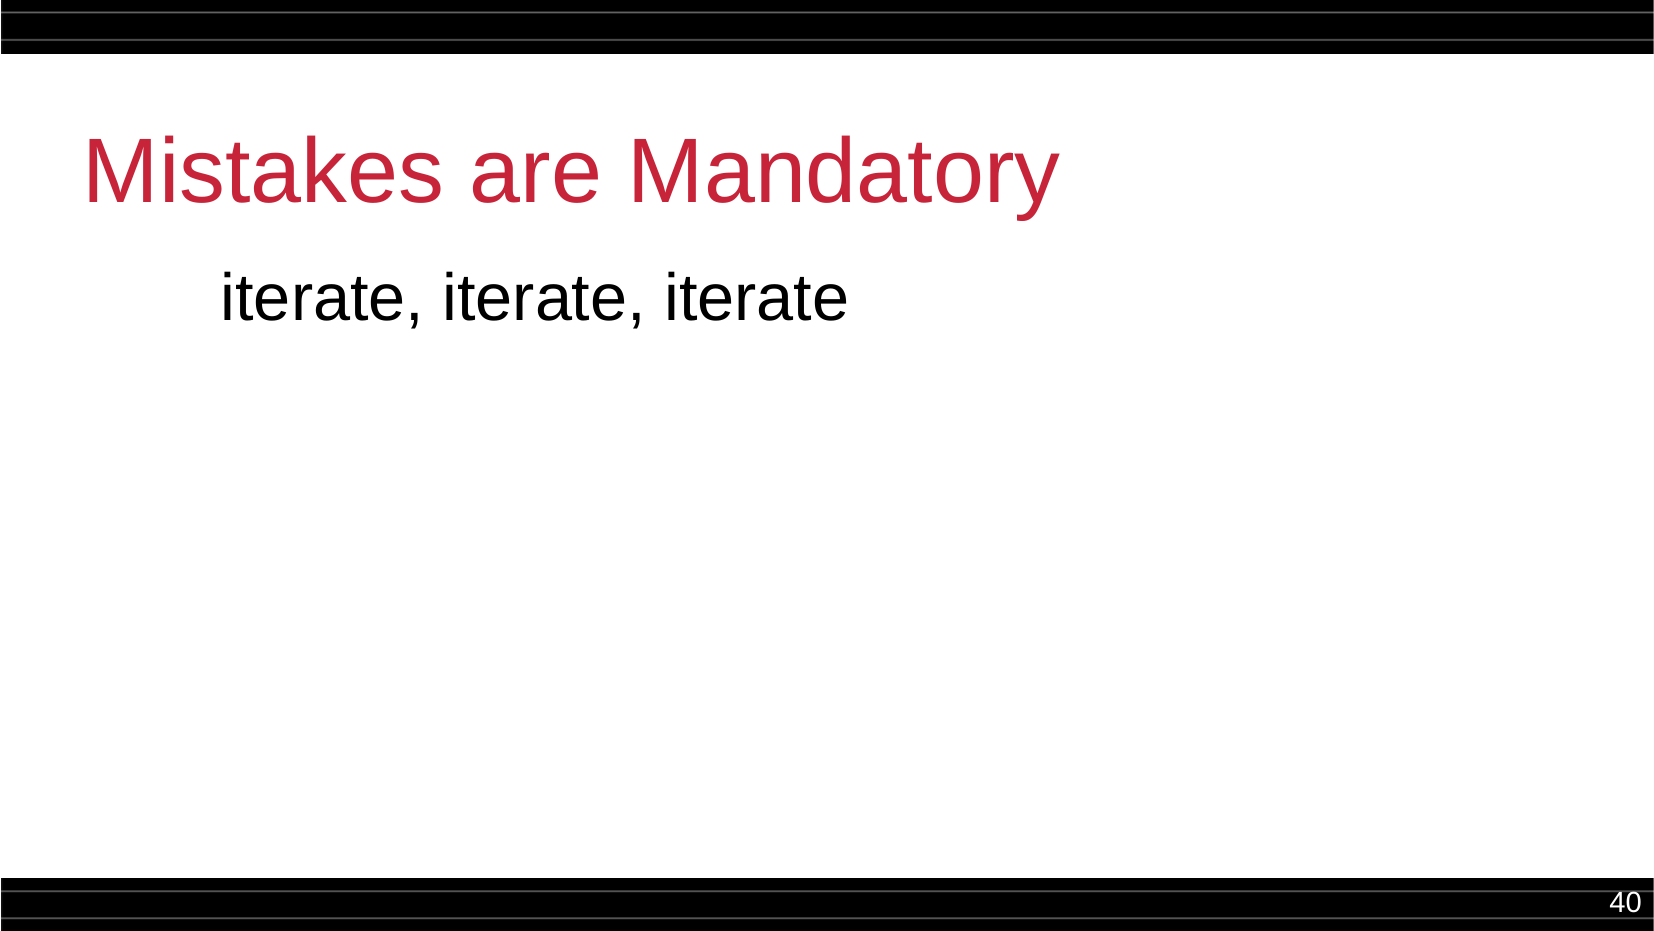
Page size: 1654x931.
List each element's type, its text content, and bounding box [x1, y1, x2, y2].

picture [1, 0, 1654, 54]
picture [1, 878, 1654, 931]
title Mistakes are Mandatory [82, 92, 1571, 249]
list iterate, iterate, iterate [150, 259, 1196, 601]
